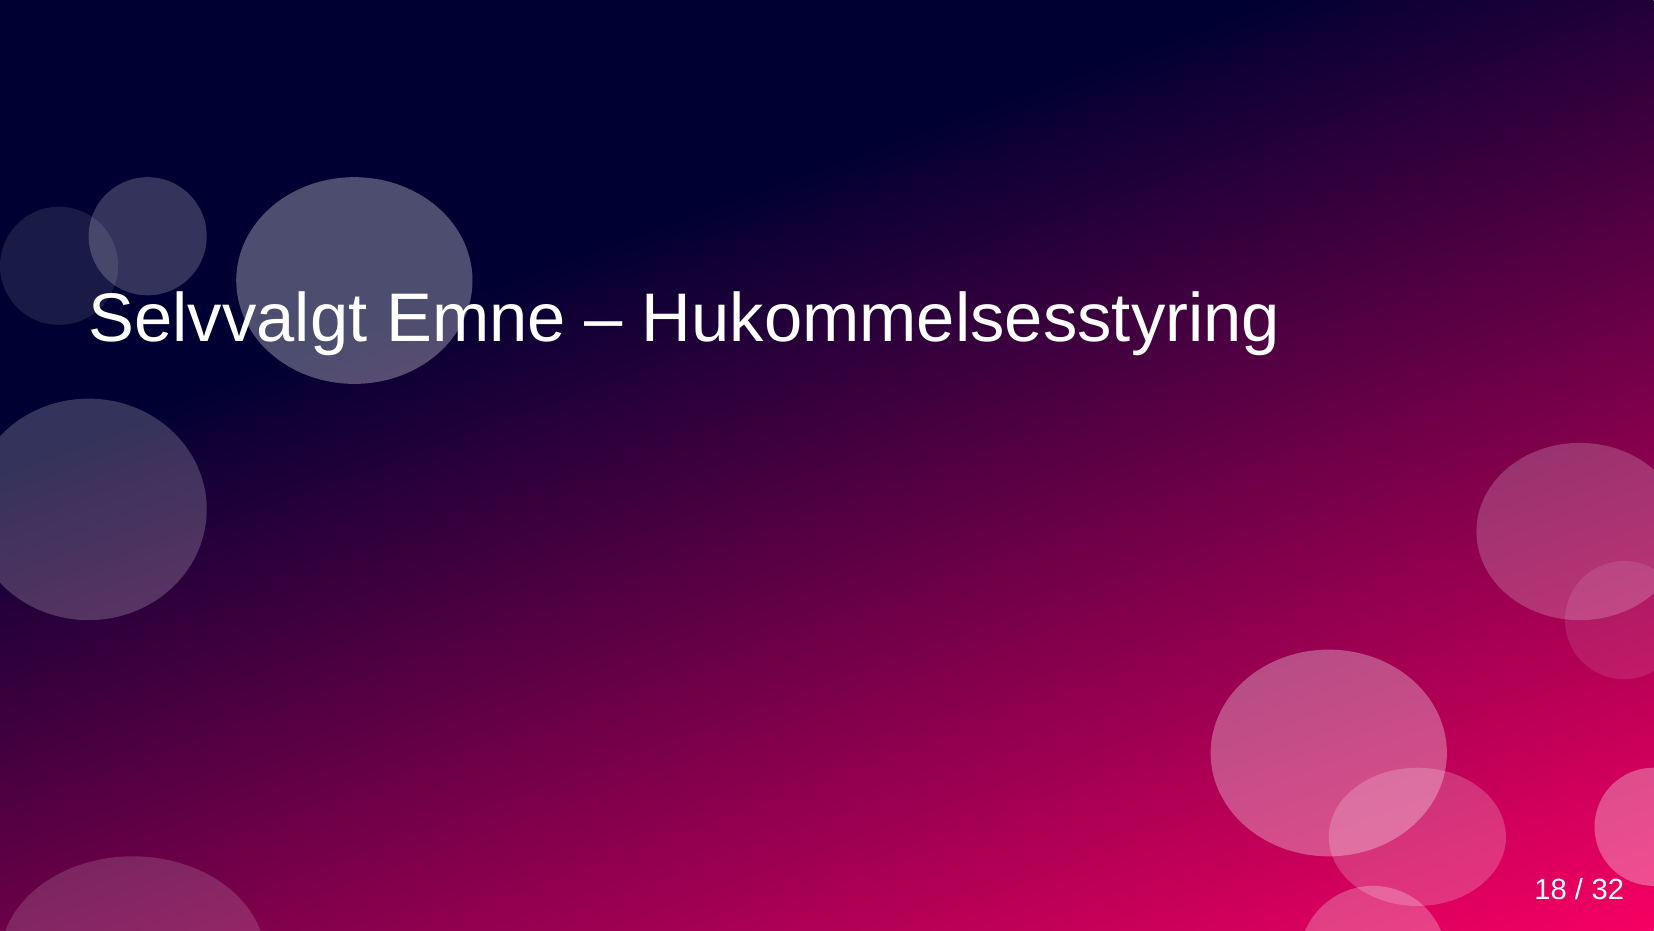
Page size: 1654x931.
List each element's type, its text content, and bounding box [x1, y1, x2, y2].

title Selvvalgt Emne – Hukommelsesstyring [88, 236, 1565, 399]
